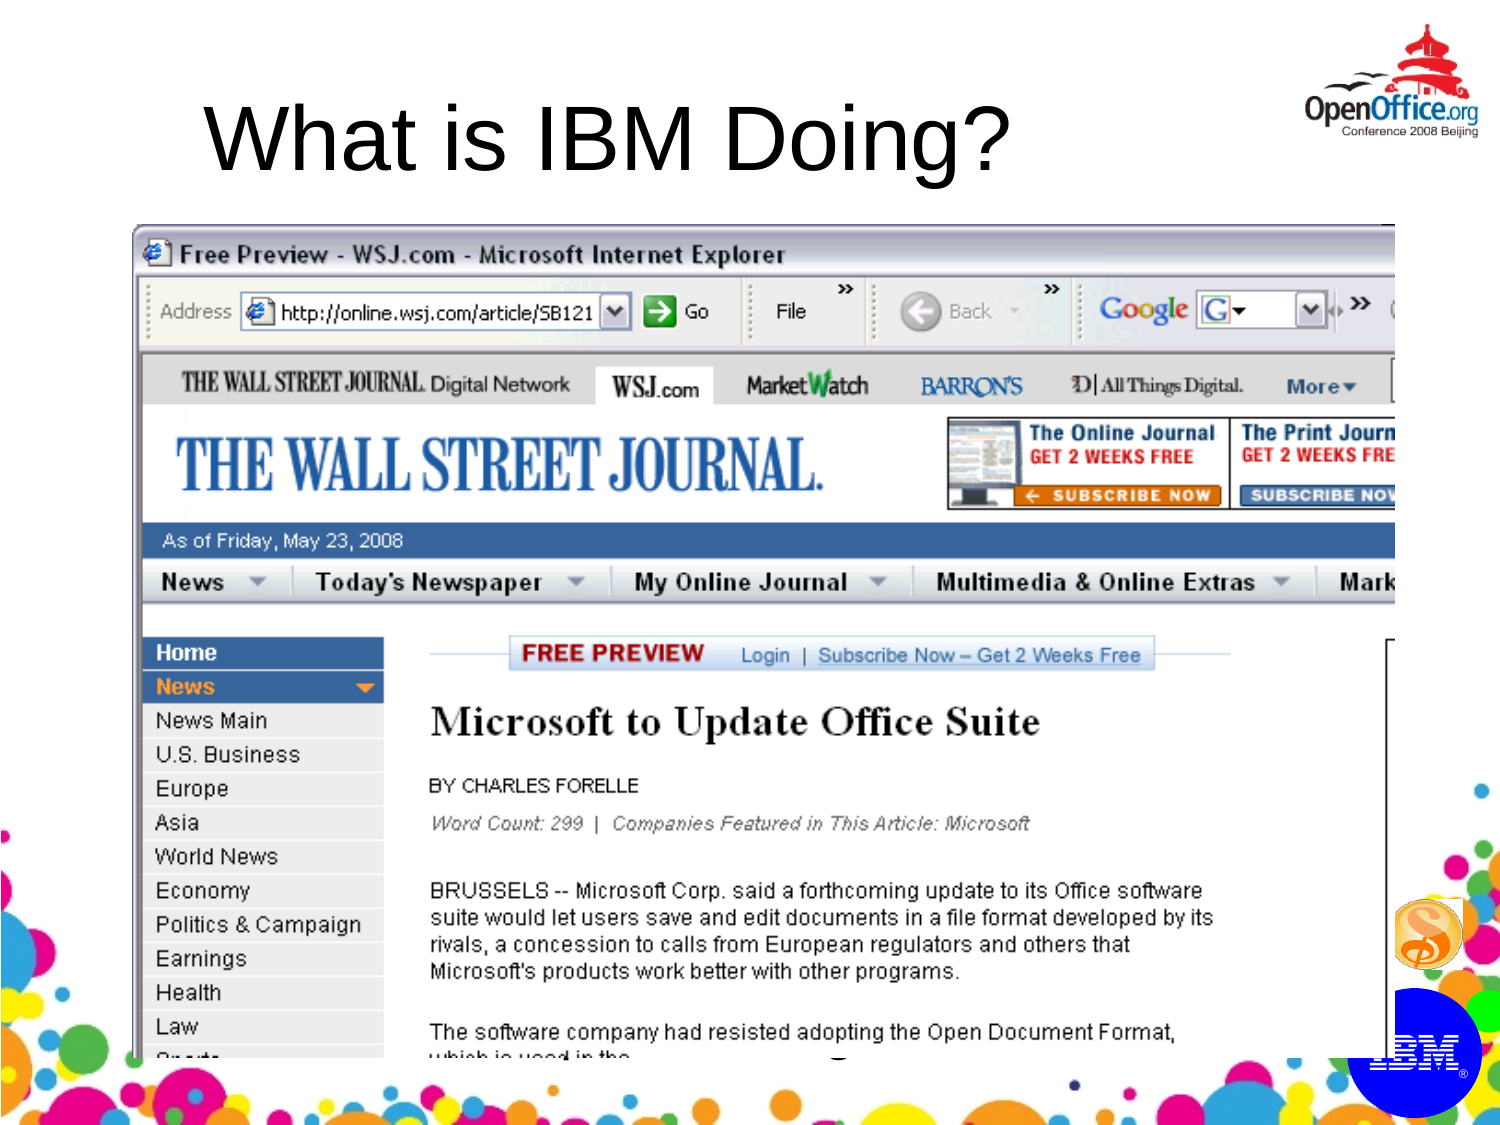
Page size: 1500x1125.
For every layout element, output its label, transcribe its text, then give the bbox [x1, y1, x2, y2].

picture [1419, 735, 1500, 1009]
list Make an Open Document Format (ODF) Ubiquitous Liberate IT budgets of our customers They want to decide how to spend their IT budgets Not much innovation in “Office” products for years ... and Microsoft Office® costs a lot Contribute to an innovation platform Remember Eclipse, Java, Linux... Maybe stir things up a little (“free” helps) Watch a marketplace change [69, 231, 1419, 1063]
picture [1369, 1035, 1460, 1070]
title What is IBM Doing? [76, 44, 1141, 231]
picture [132, 224, 1395, 1058]
picture [1, 735, 1500, 1125]
picture [1296, 17, 1488, 152]
